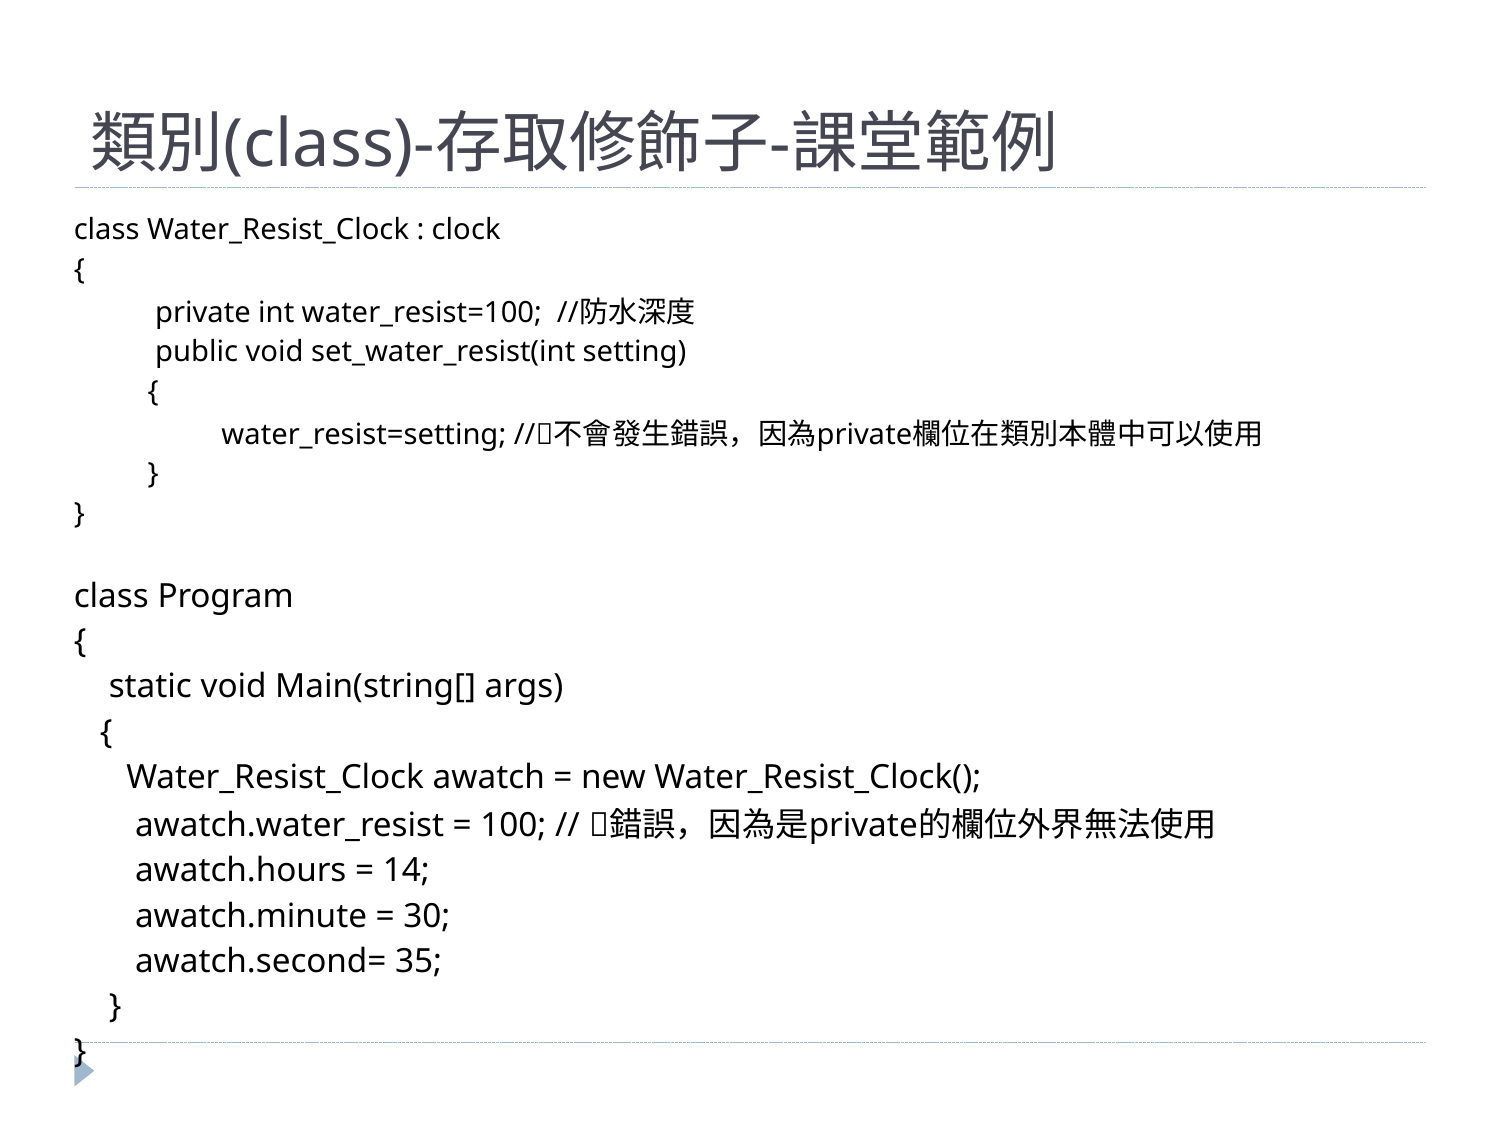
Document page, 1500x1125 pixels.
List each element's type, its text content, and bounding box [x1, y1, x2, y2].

title 類別(class)-存取修飾子-課堂範例 [75, 24, 1425, 188]
text_box class Water_Resist_Clock : clock { private int water_resist=100; //防水深度 public void set_water_resist(int setting) { water_resist=setting; //不會發生錯誤，因為private欄位在類別本體中可以使用 } } class Program { static void Main(string[] args) { Water_Resist_Clock awatch = new Water_Resist_Clock(); awatch.water_resist = 100; // 錯誤，因為是private的欄位外界無法使用 awatch.hours = 14; awatch.minute = 30; awatch.second= 35; } } [59, 201, 1430, 1114]
